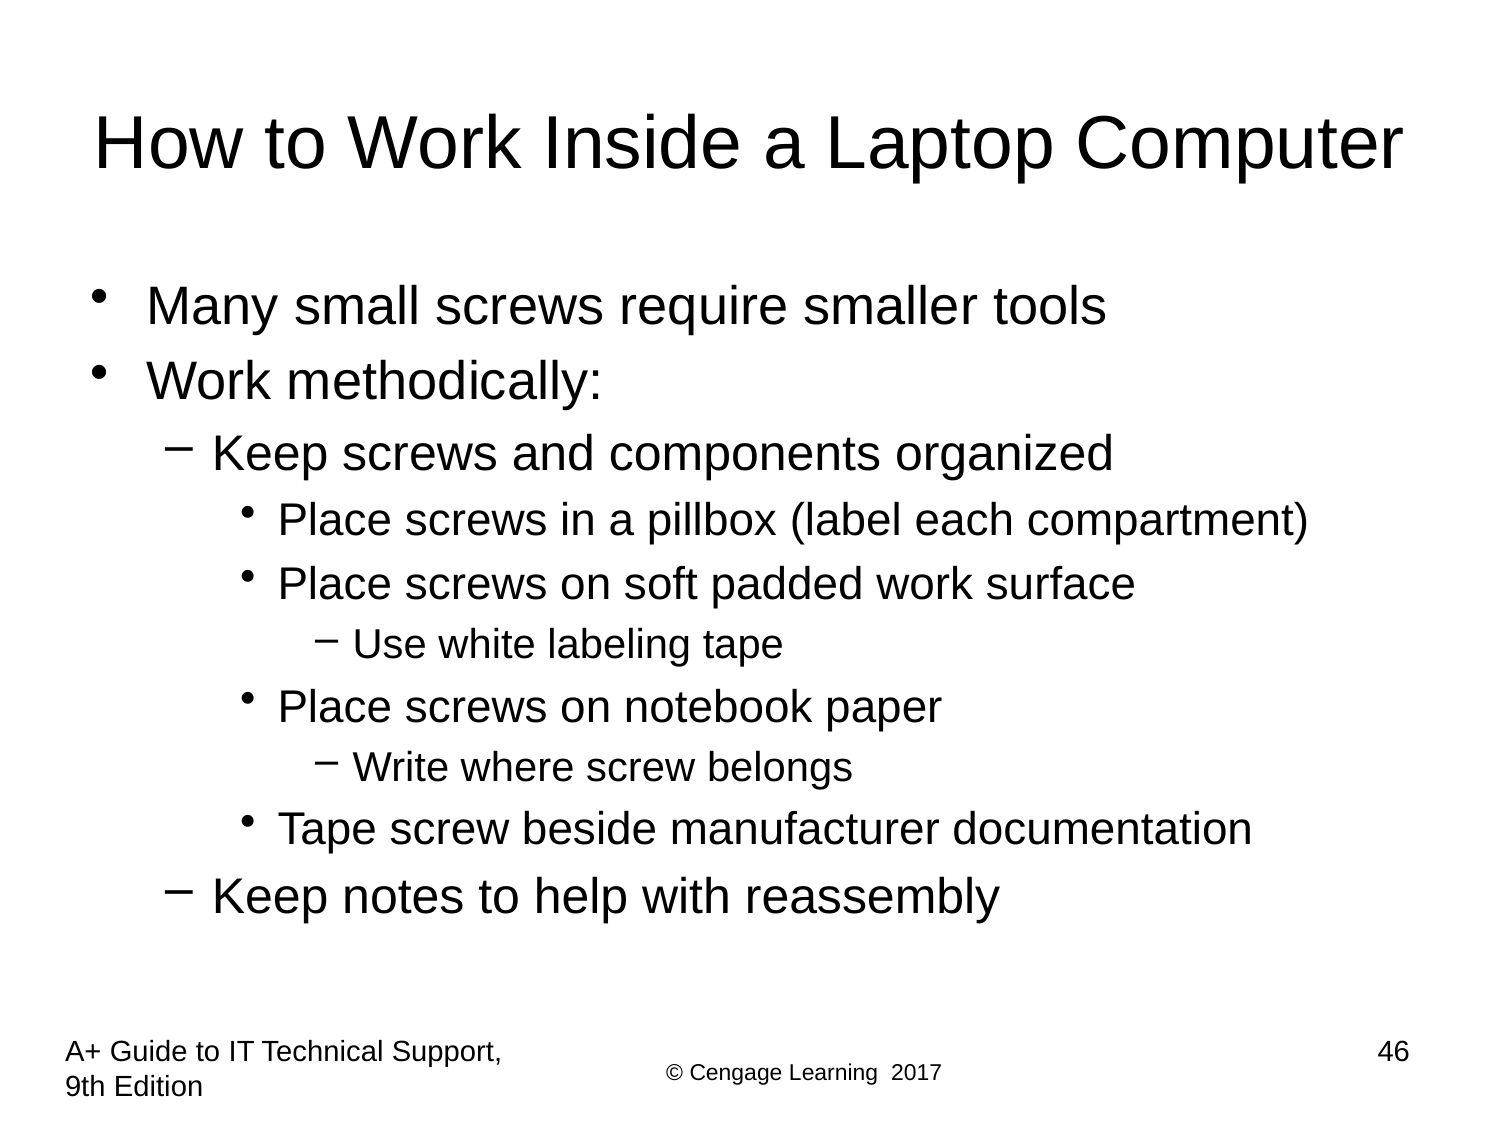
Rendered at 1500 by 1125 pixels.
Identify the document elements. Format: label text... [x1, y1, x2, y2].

footer A+ Guide to IT Technical Support, 9th Edition [50, 1025, 550, 1104]
slide_number <number> [1074, 1024, 1425, 1103]
title How to Work Inside a Laptop Computer [75, 45, 1425, 233]
list Many small screws require smaller tools Work methodically: Keep screws and components organized Place screws in a pillbox (label each compartment) Place screws on soft padded work surface Use white labeling tape Place screws on notebook paper Write where screw belongs Tape screw beside manufacturer documentation Keep notes to help with reassembly [75, 262, 1425, 1005]
